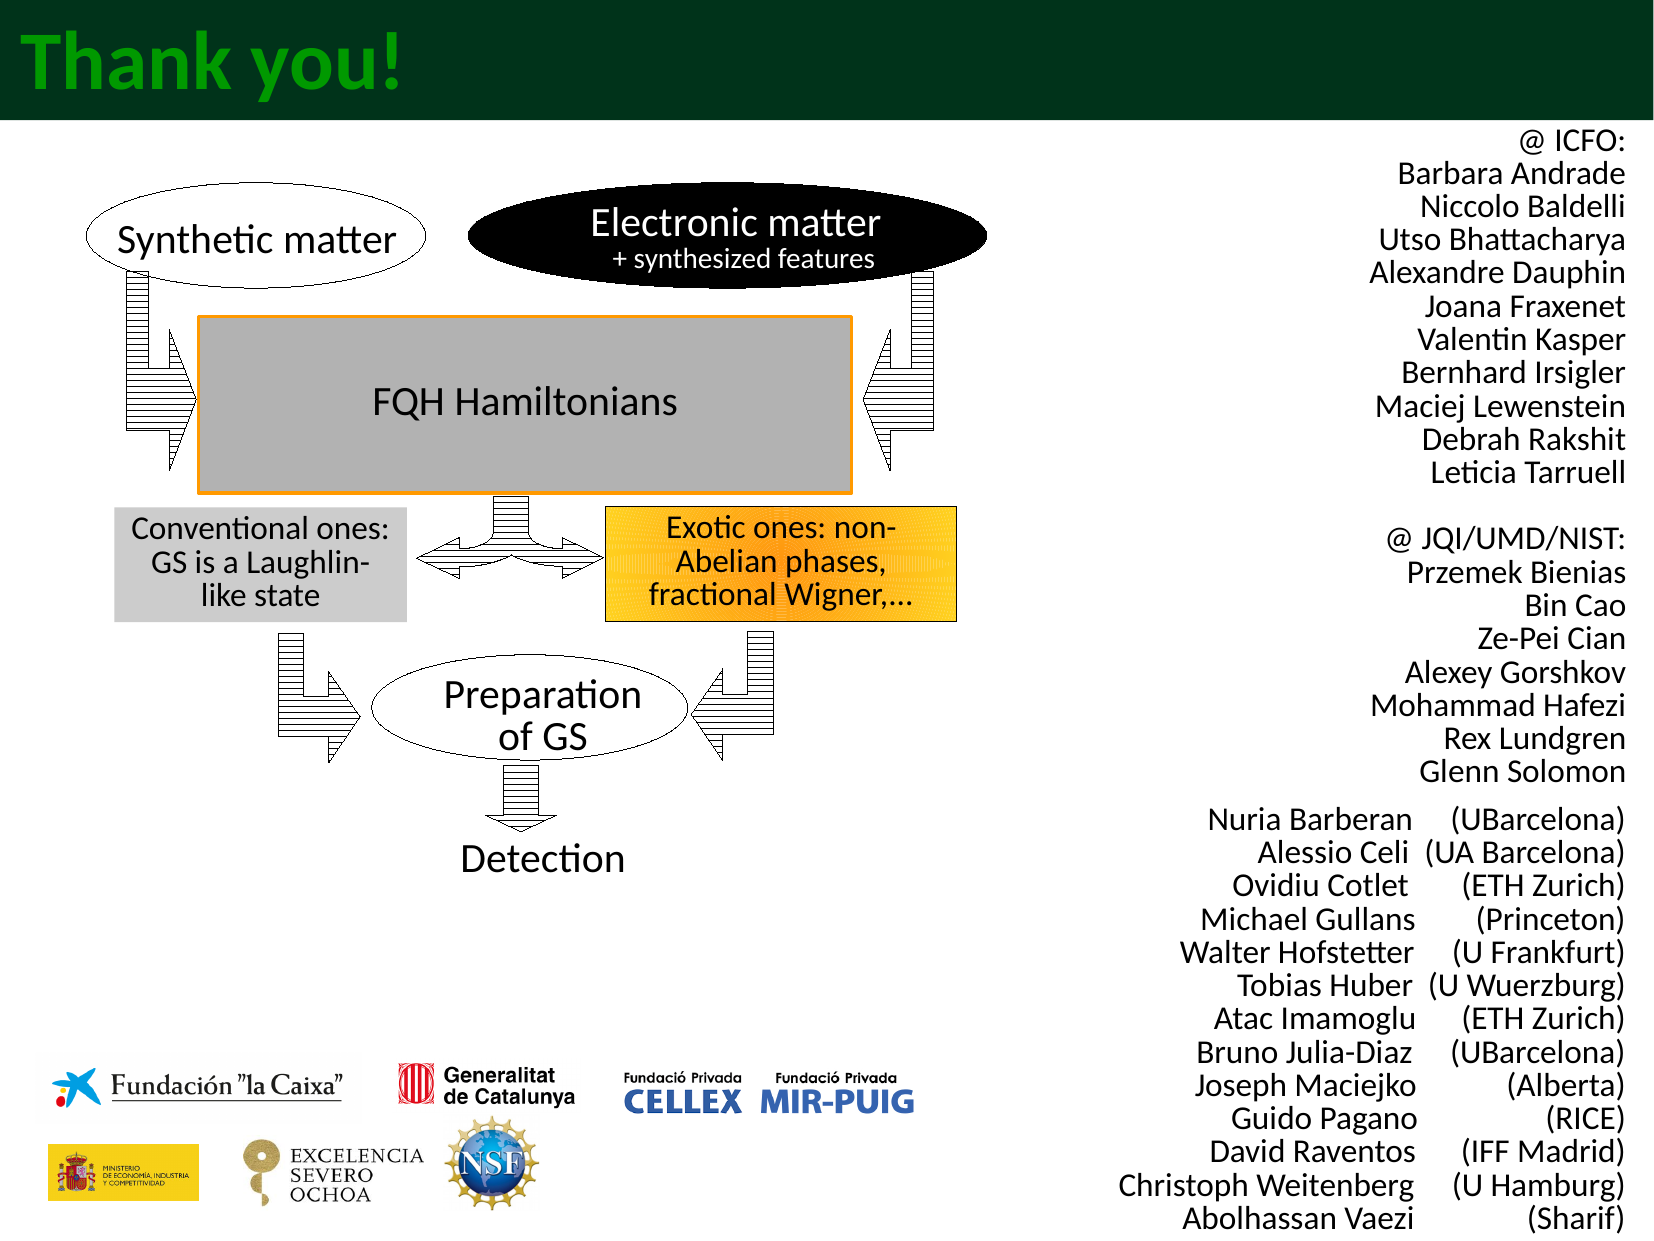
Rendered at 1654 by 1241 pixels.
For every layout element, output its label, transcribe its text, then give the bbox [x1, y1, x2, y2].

picture [623, 1067, 743, 1119]
picture [392, 1058, 581, 1113]
text_box Detection [327, 834, 724, 949]
picture [48, 1144, 199, 1201]
text_box Thank you! [5, 0, 1654, 124]
picture [243, 1135, 424, 1211]
picture [443, 1114, 540, 1211]
text_box Nuria Barberan (UBarcelona) Alessio Celi (UA Barcelona) Ovidiu Cotlet (ETH Zurich) Michael Gullans (Princeton) Walter Hofstetter (U Frankfurt) Tobias Huber (U Wuerzburg) Atac Imamoglu (ETH Zurich) Bruno Julia-Diaz (UBarcelona) Joseph Maciejko (Alberta) Guido Pagano (RICE) David Raventos (IFF Madrid) Christoph Weitenberg (U Hamburg) Abolhassan Vaezi (Sharif) [1070, 797, 1641, 1241]
picture [759, 1066, 915, 1117]
text_box [549, 182, 987, 471]
text_box [278, 633, 327, 737]
picture [35, 1052, 362, 1124]
text_box Electronic matter + synthesized features [436, 197, 897, 304]
text_box @ ICFO: Barbara Andrade Niccolo Baldelli Utso Bhattacharya Alexandre Dauphin Joana Fraxenet Valentin Kasper Bernhard Irsigler Maciej Lewenstein Debrah Rakshit Leticia Tarruell @ JQI/UMD/NIST: Przemek Bienias Bin Cao Ze-Pei Cian Alexey Gorshkov Mohammad Hafezi Rex Lundgren Glenn Solomon [1206, 118, 1642, 1121]
text_box [724, 631, 774, 735]
text_box Preparation of GS [327, 670, 724, 827]
text_box [485, 765, 557, 832]
text_box Exotic ones: non-Abelian phases, fractional Wigner,... [605, 506, 957, 622]
text_box Conventional ones: GS is a Laughlin-like state [114, 507, 407, 623]
text_box Synthetic matter [66, 214, 463, 330]
text_box [126, 271, 197, 471]
text_box [416, 496, 604, 579]
text_box FQH Hamiltonians [198, 316, 852, 493]
